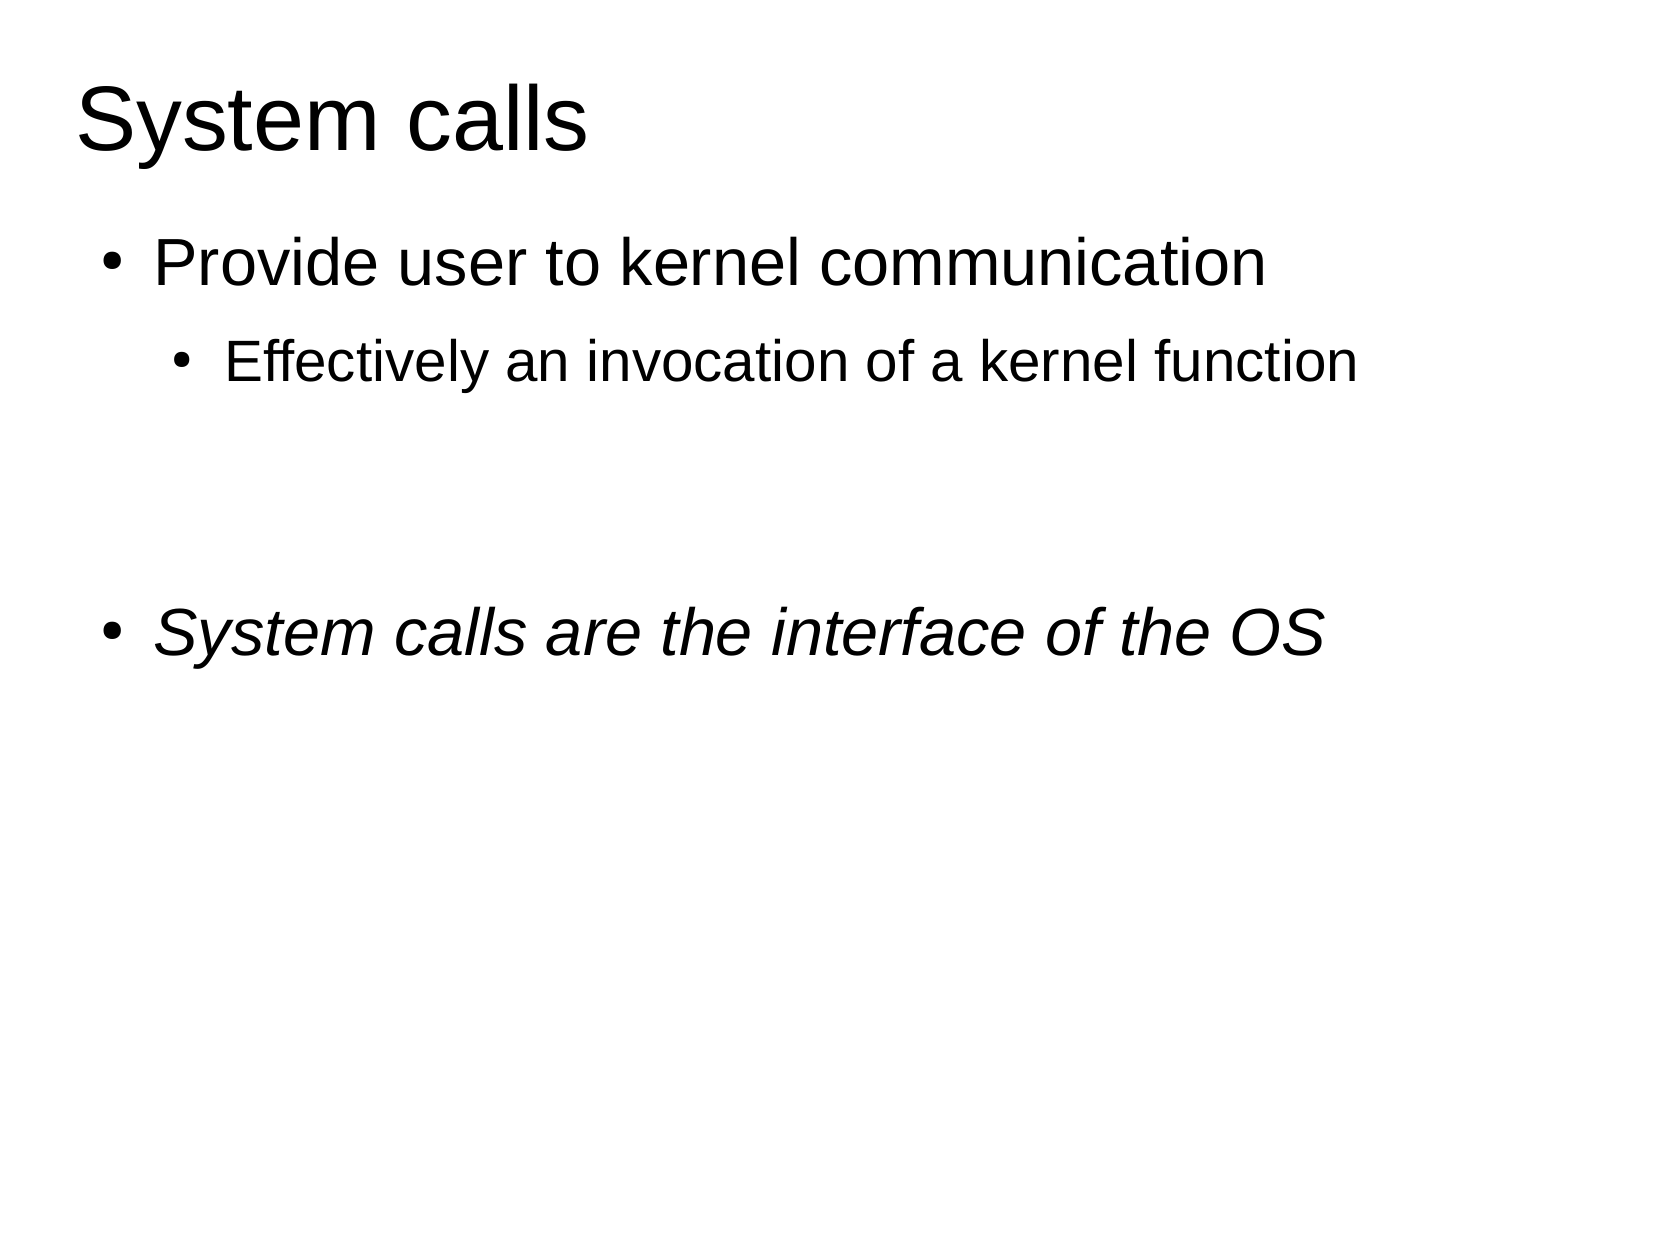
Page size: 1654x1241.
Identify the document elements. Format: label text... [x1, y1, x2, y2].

title System calls [75, 49, 713, 188]
list Provide user to kernel communication Effectively an invocation of a kernel function System calls are the interface of the OS [82, 225, 1571, 1163]
